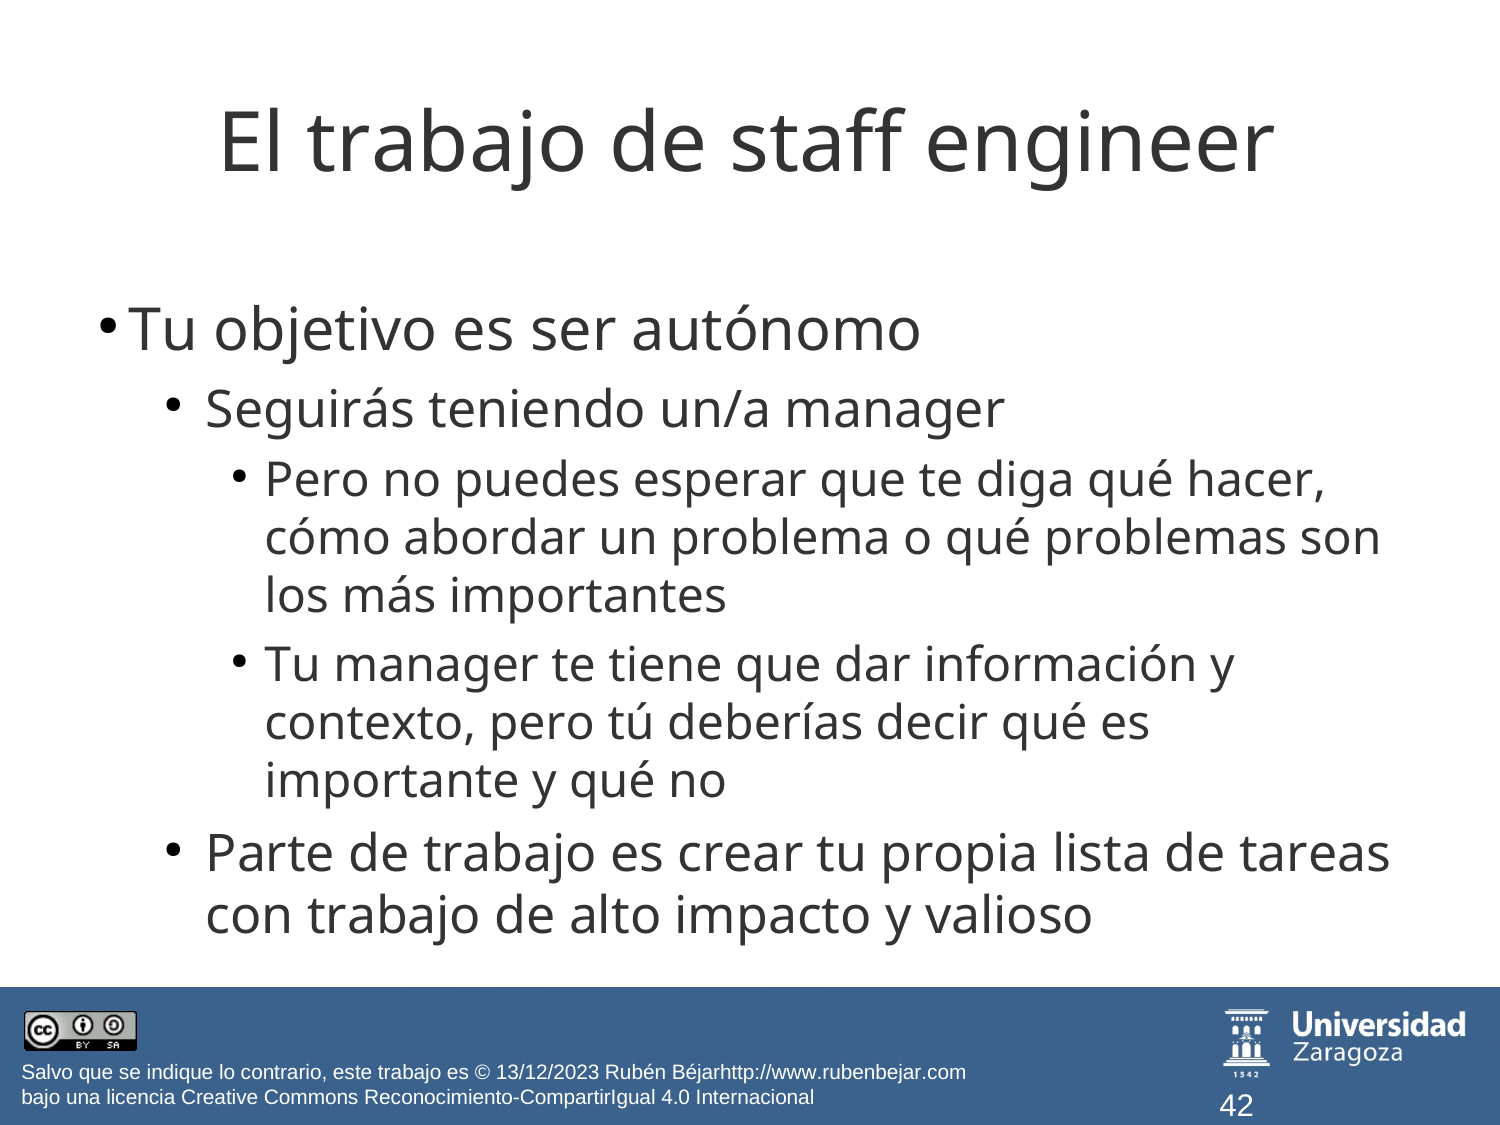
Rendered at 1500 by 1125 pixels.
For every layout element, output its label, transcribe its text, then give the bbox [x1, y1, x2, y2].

title El trabajo de staff engineer [74, 20, 1420, 257]
picture [0, 987, 1500, 1125]
list Tu objetivo es ser autónomo Seguirás teniendo un/a manager Pero no puedes esperar que te diga qué hacer, cómo abordar un problema o qué problemas son los más importantes Tu manager te tiene que dar información y contexto, pero tú deberías decir qué es importante y qué no Parte de trabajo es crear tu propia lista de tareas con trabajo de alto impacto y valioso [82, 283, 1418, 957]
